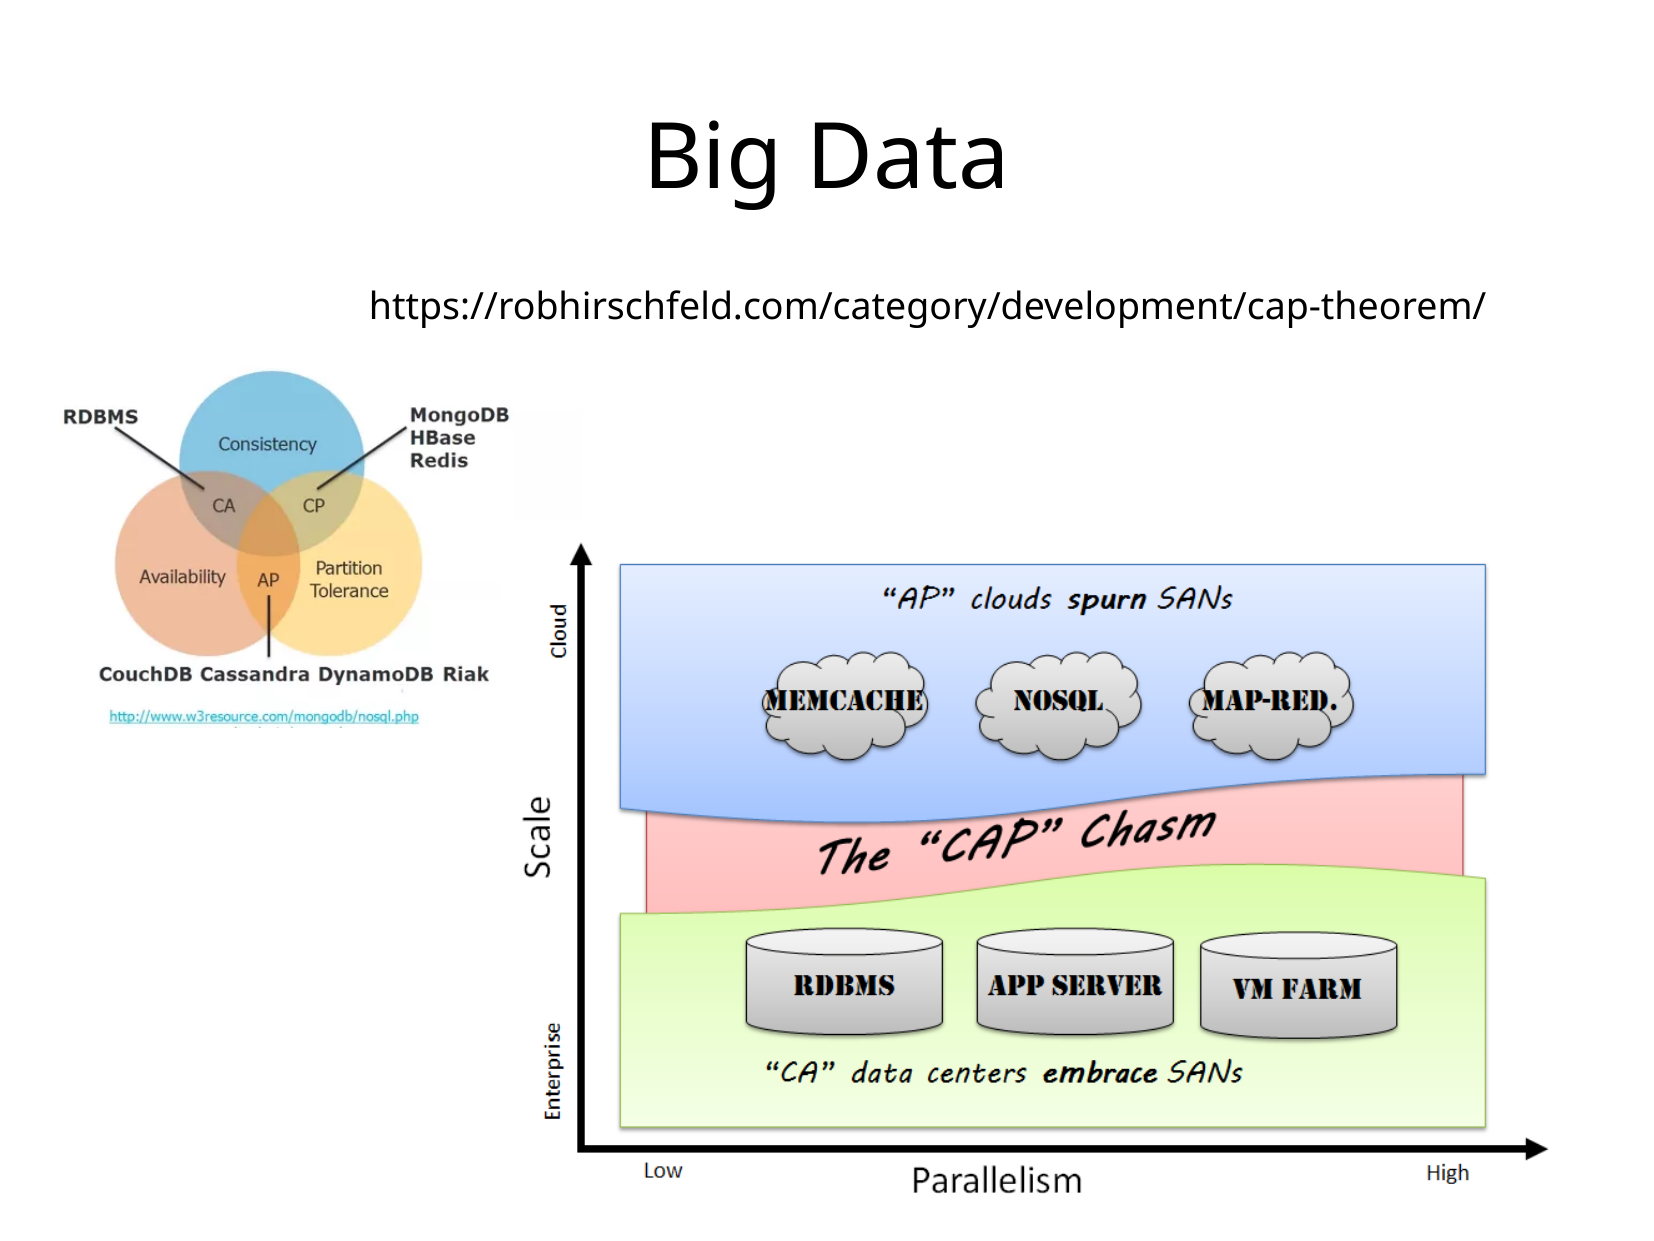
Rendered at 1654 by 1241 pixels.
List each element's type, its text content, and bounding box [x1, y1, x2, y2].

picture [0, 342, 1571, 1229]
title Big Data [82, 49, 1571, 257]
text_box https://robhirschfeld.com/category/development/cap-theorem/ [354, 272, 1560, 331]
